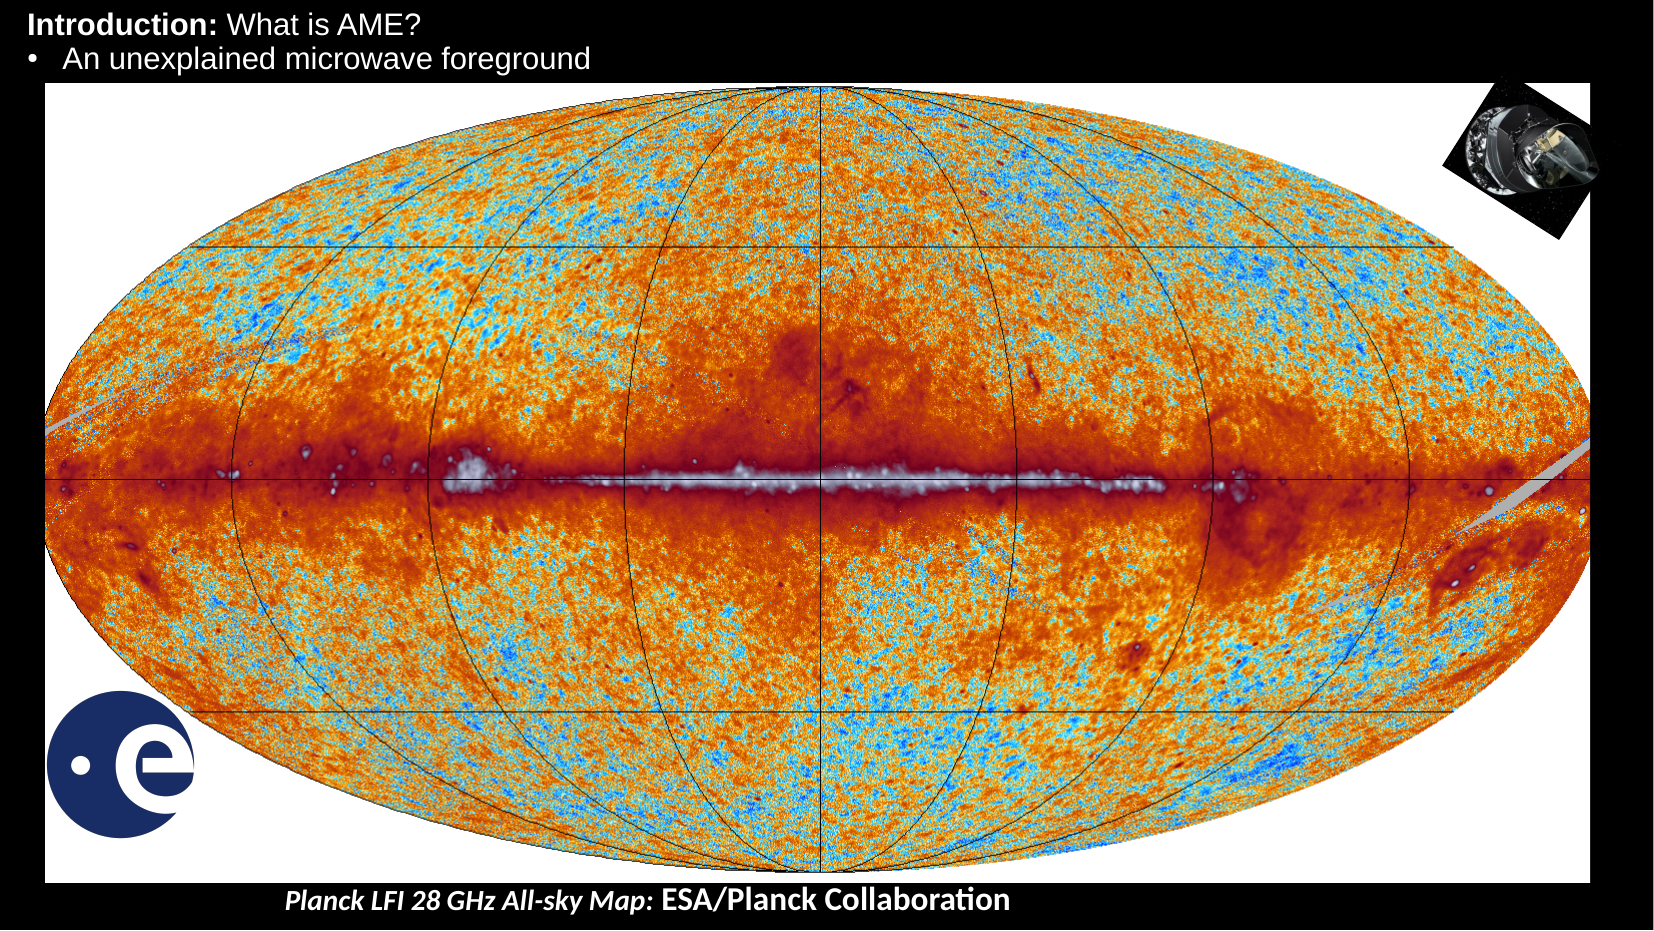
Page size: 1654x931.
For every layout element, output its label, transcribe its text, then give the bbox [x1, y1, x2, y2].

picture [45, 69, 1621, 883]
text_box Introduction: What is AME? An unexplained microwave foreground [12, 0, 1411, 119]
text_box Planck LFI 28 GHz All-sky Map: ESA/Planck Collaboration [270, 870, 1293, 925]
